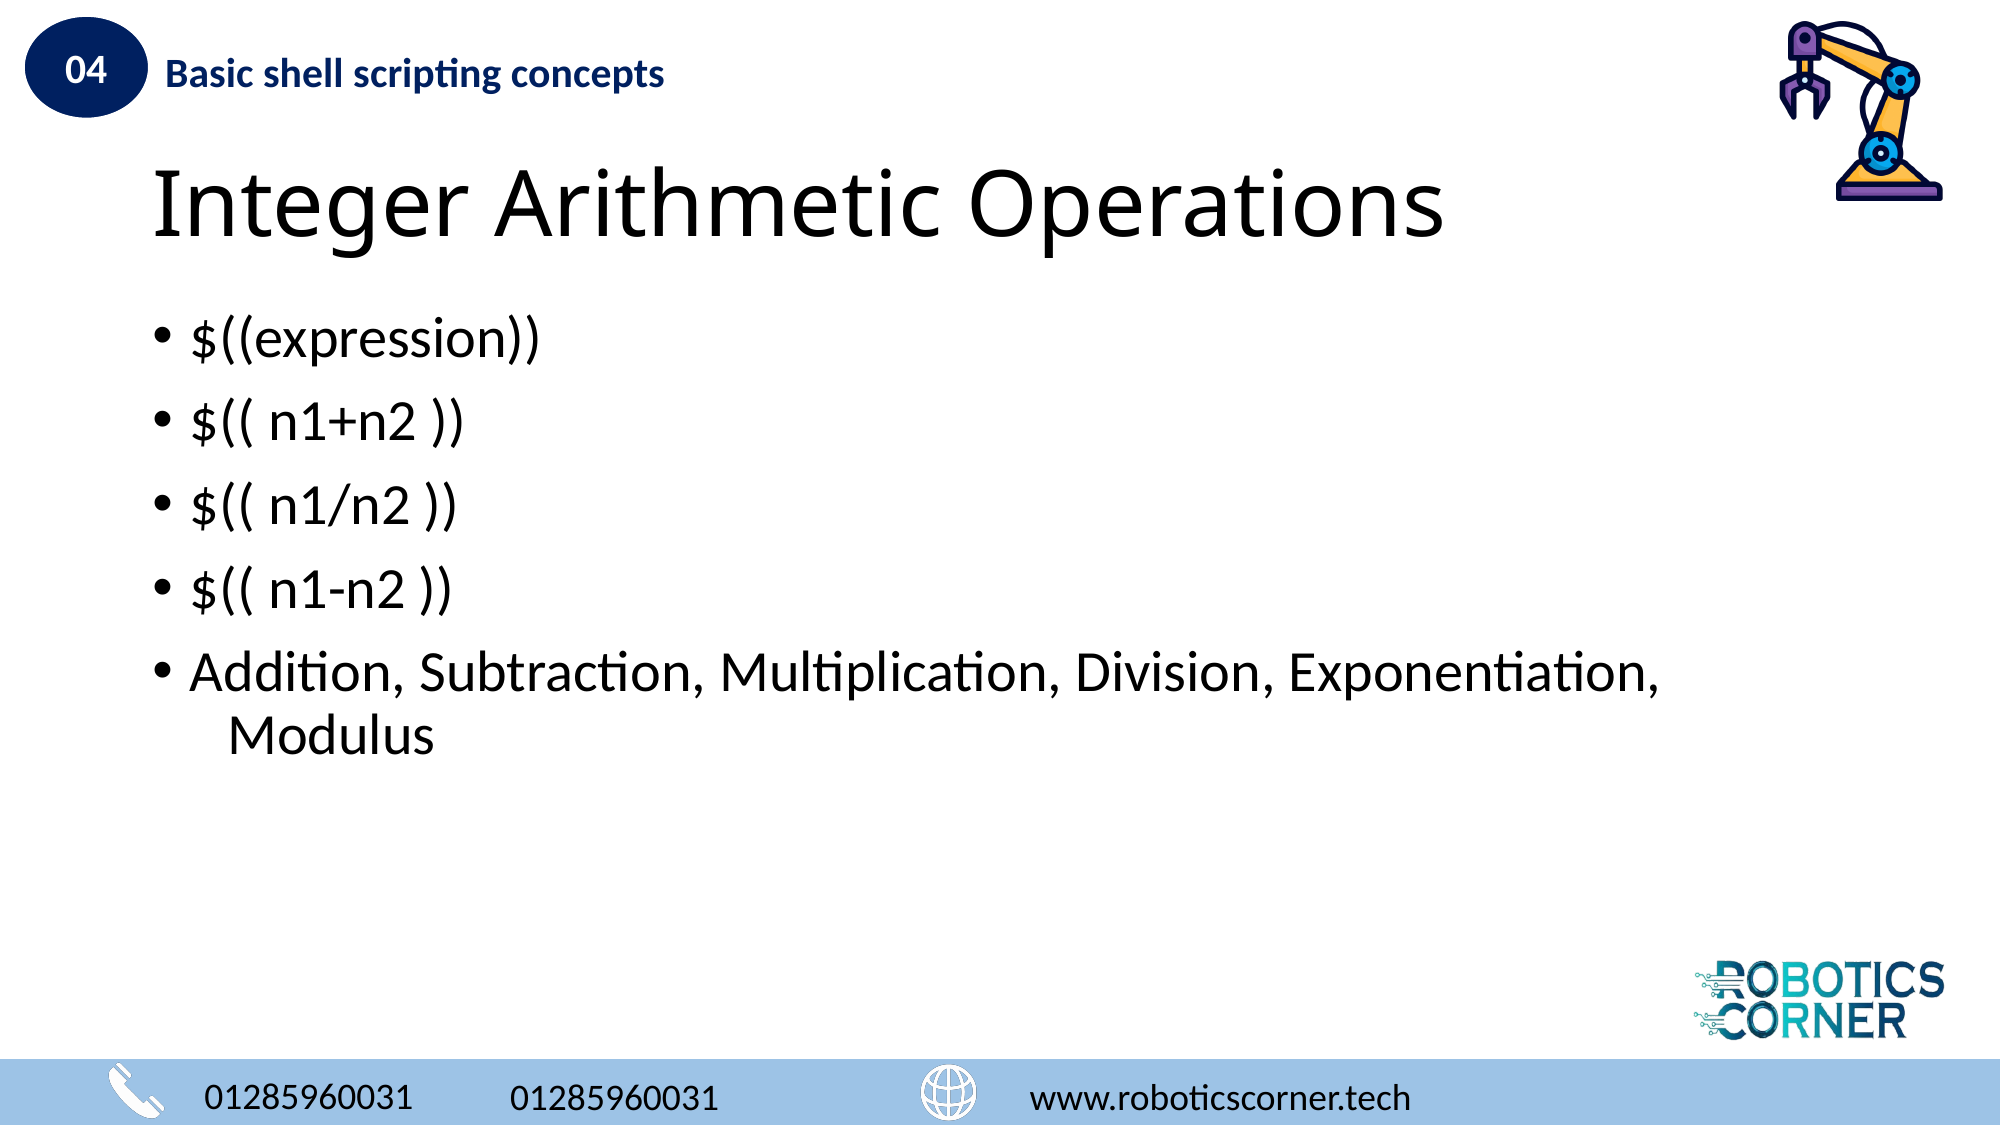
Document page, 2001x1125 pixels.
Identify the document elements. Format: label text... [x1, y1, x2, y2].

text_box [0, 1059, 915, 1125]
text_box [1953, 1059, 2000, 1125]
picture [1680, 859, 1953, 1125]
text_box [981, 1059, 1680, 1125]
text_box 01285960031 [495, 1064, 827, 1125]
title Integer Arithmetic Operations [137, 97, 1863, 299]
list $((expression)) $(( n1+n2 )) $(( n1/n2 )) $(( n1-n2 )) Addition, Subtraction, Multiplication, Division, Exponentiation, Modulus [137, 299, 1863, 1014]
text_box Basic shell scripting concepts [150, 38, 705, 154]
text_box 01285960031 [189, 1064, 495, 1125]
picture [103, 1057, 170, 1124]
text_box www.roboticscorner.tech [1014, 1065, 1546, 1125]
text_box 04 [22, 14, 150, 121]
picture [1771, 21, 1951, 201]
picture [915, 1059, 981, 1125]
